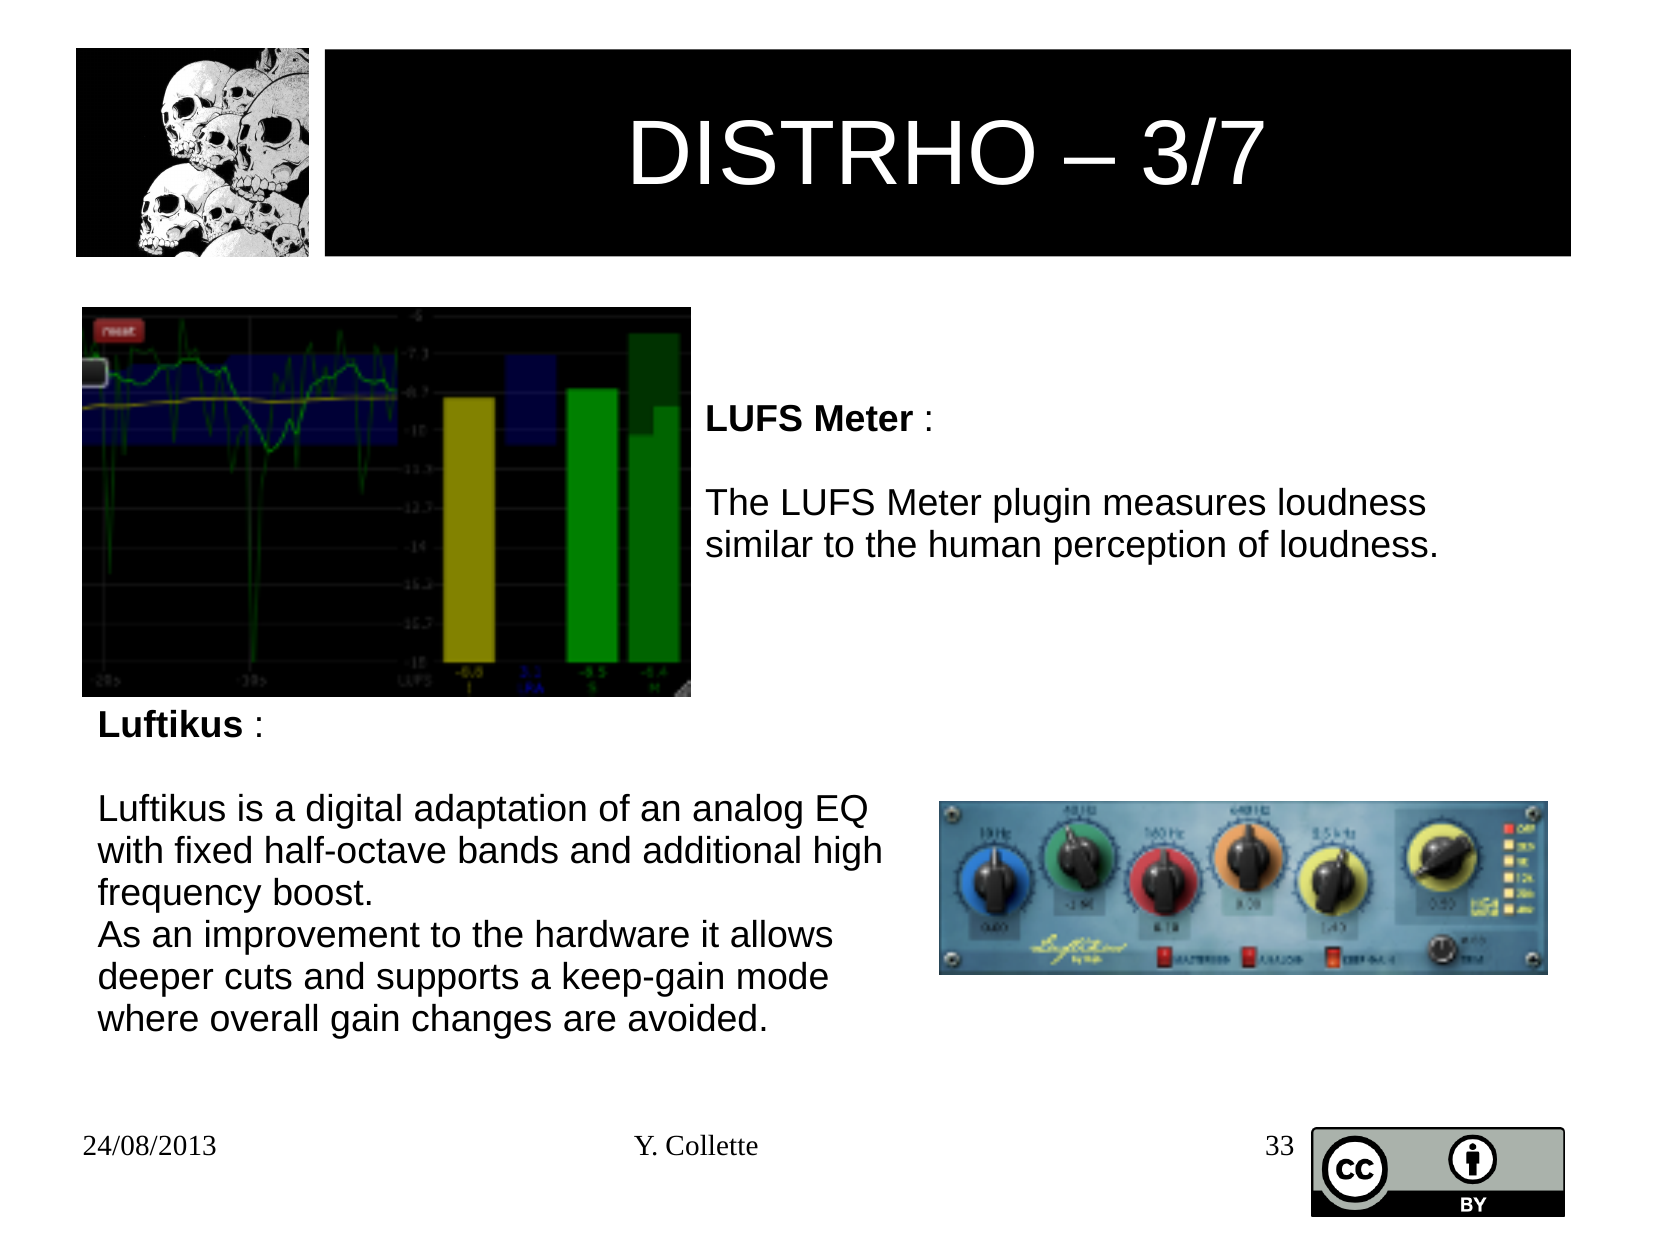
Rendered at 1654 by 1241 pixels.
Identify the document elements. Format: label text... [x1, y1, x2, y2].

picture [76, 48, 309, 257]
picture [940, 801, 1548, 975]
title DISTRHO – 3/7 [324, 49, 1571, 257]
text_box Luftikus : Luftikus is a digital adaptation of an analog EQ with fixed half-octave bands and additional high frequency boost. As an improvement to the hardware it allows deeper cuts and supports a keep-gain mode where overall gain changes are avoided. [82, 696, 940, 1047]
text_box LUFS Meter : The LUFS Meter plugin measures loudness similar to the human perception of loudness. [690, 389, 1560, 573]
picture [82, 307, 691, 696]
picture [1311, 1127, 1565, 1217]
